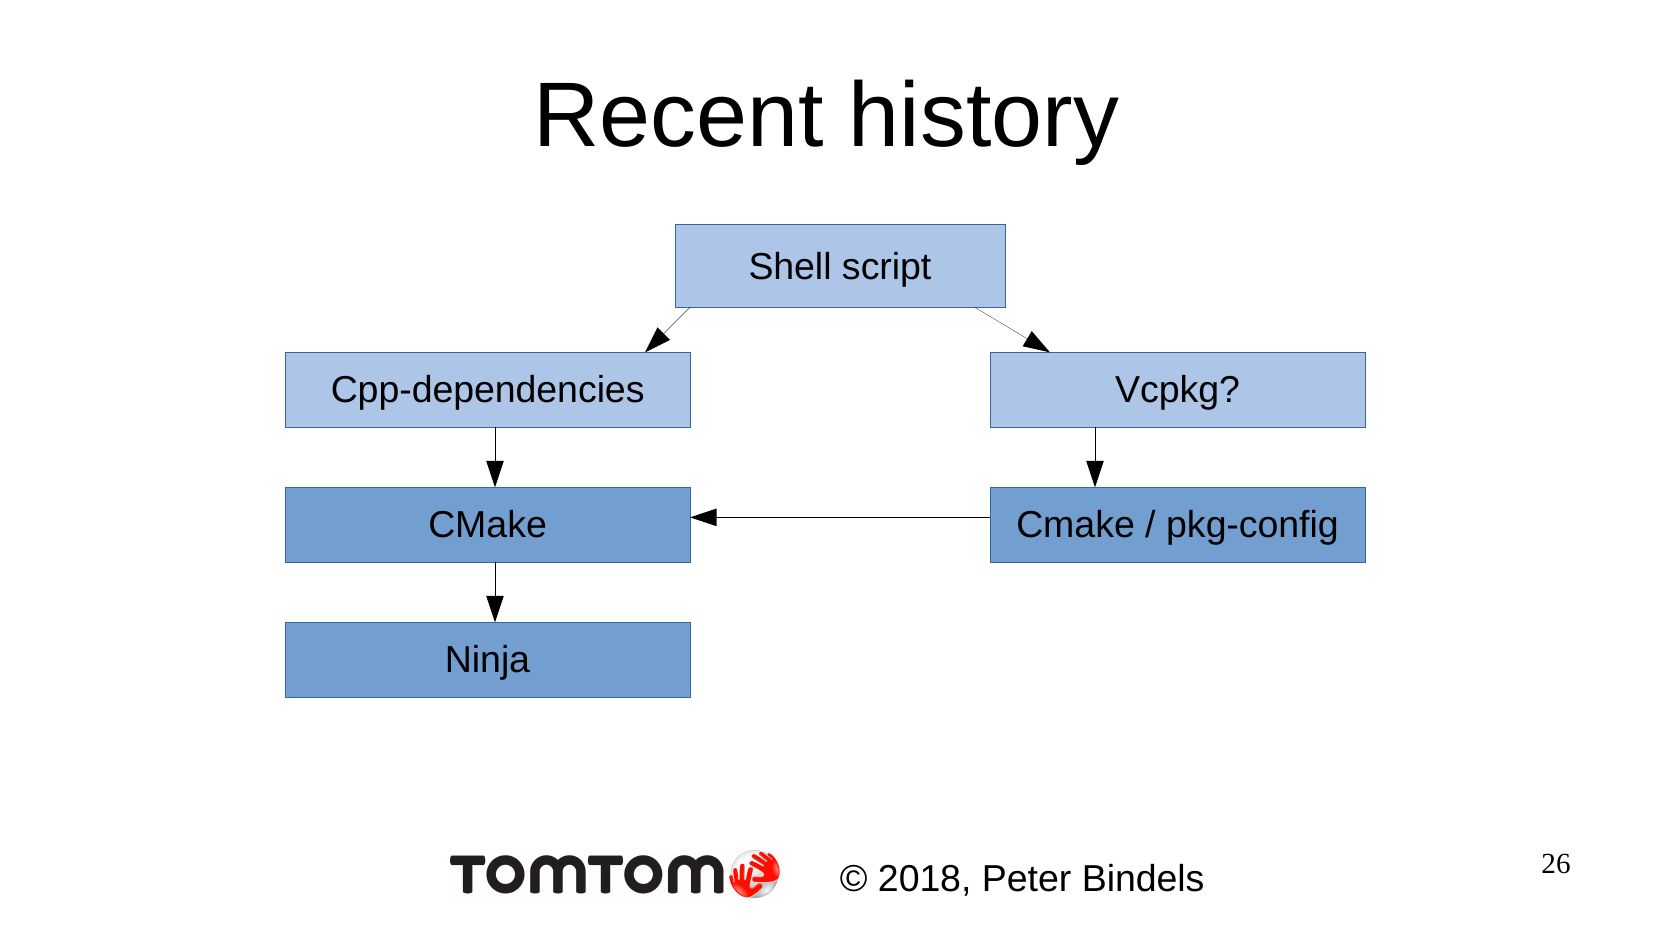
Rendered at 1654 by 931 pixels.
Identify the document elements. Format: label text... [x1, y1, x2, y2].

picture [450, 847, 784, 905]
text_box Cpp-dependencies [285, 352, 691, 428]
text_box Cmake / pkg-config [990, 487, 1366, 563]
text_box Vcpkg? [990, 352, 1366, 428]
text_box Ninja [285, 622, 691, 698]
text_box Shell script [675, 224, 1006, 308]
text_box CMake [285, 487, 691, 563]
title Recent history [82, 37, 1571, 193]
